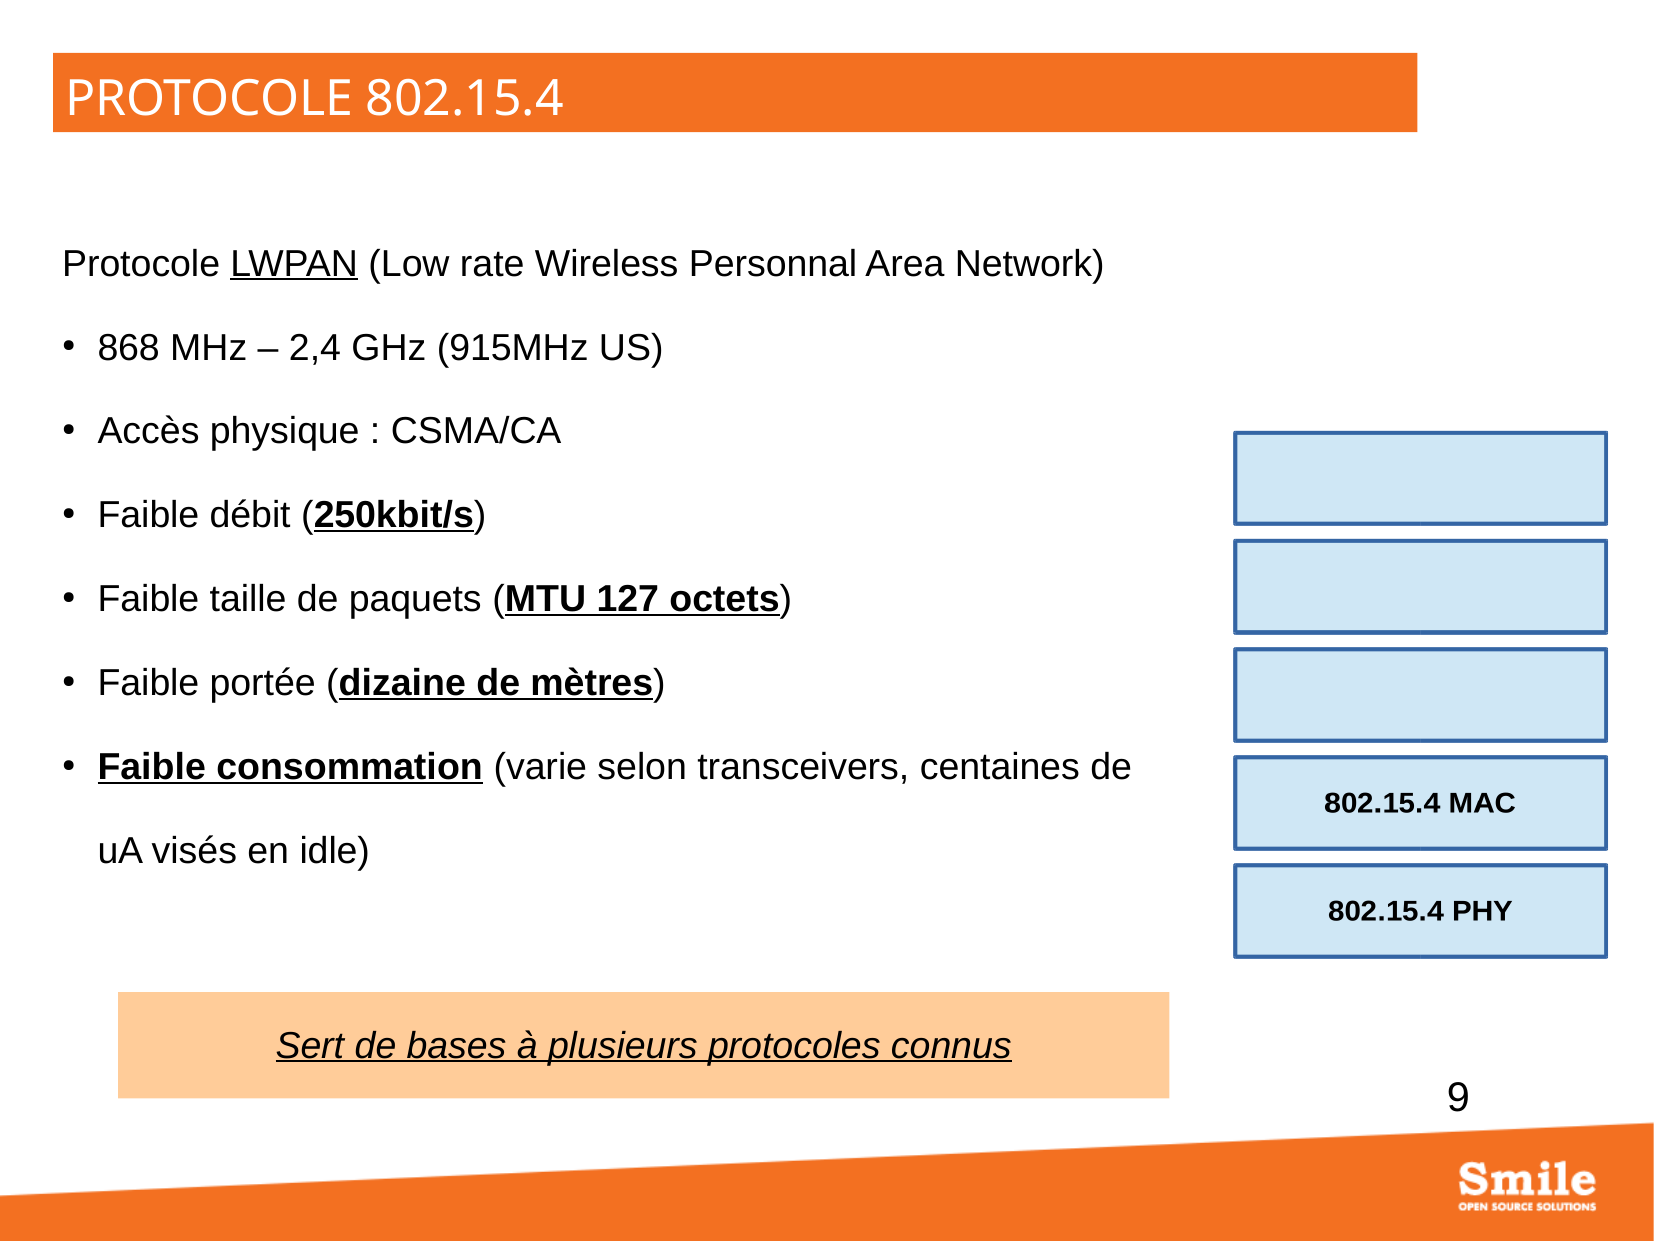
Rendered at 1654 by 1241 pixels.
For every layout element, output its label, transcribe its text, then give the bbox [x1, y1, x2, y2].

text_box Protocole LWPAN (Low rate Wireless Personnal Area Network) 868 MHz – 2,4 GHz (915MHz US) Accès physique : CSMA/CA Faible débit (250kbit/s) Faible taille de paquets (MTU 127 octets) Faible portée (dizaine de mètres) Faible consommation (varie selon transceivers, centaines de uA visés en idle) [47, 192, 1158, 922]
picture [0, 0, 1654, 1241]
title Protocole 802.15.4 [53, 52, 1418, 133]
text_box Sert de bases à plusieurs protocoles connus [118, 992, 1170, 1099]
